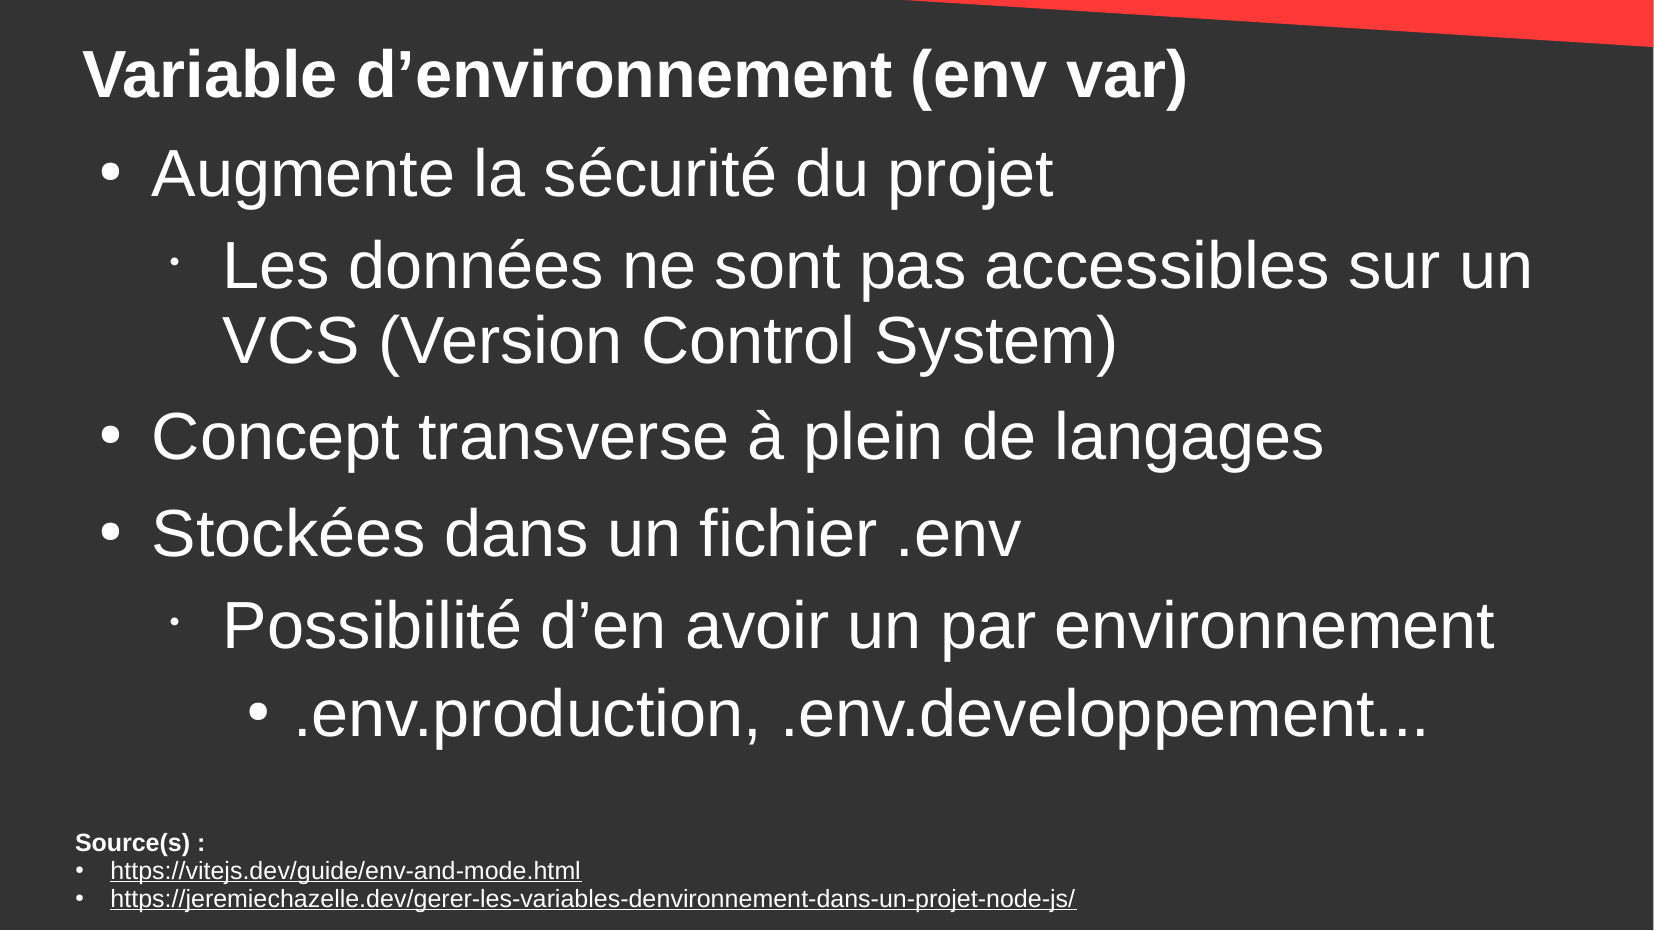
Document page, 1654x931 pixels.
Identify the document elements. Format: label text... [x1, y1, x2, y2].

text_box [904, 0, 1654, 48]
title Variable d’environnement (env var) [82, 37, 1571, 115]
list Augmente la sécurité du projet Les données ne sont pas accessibles sur un VCS (Version Control System) Concept transverse à plein de langages Stockées dans un fichier .env Possibilité d’en avoir un par environnement .env.production, .env.developpement... [80, 135, 1620, 798]
text_box Source(s) : https://vitejs.dev/guide/env-and-mode.html https://jeremiechazelle.dev/gerer-les-variables-denvironnement-dans-un-projet-node-js/ [60, 821, 1546, 931]
